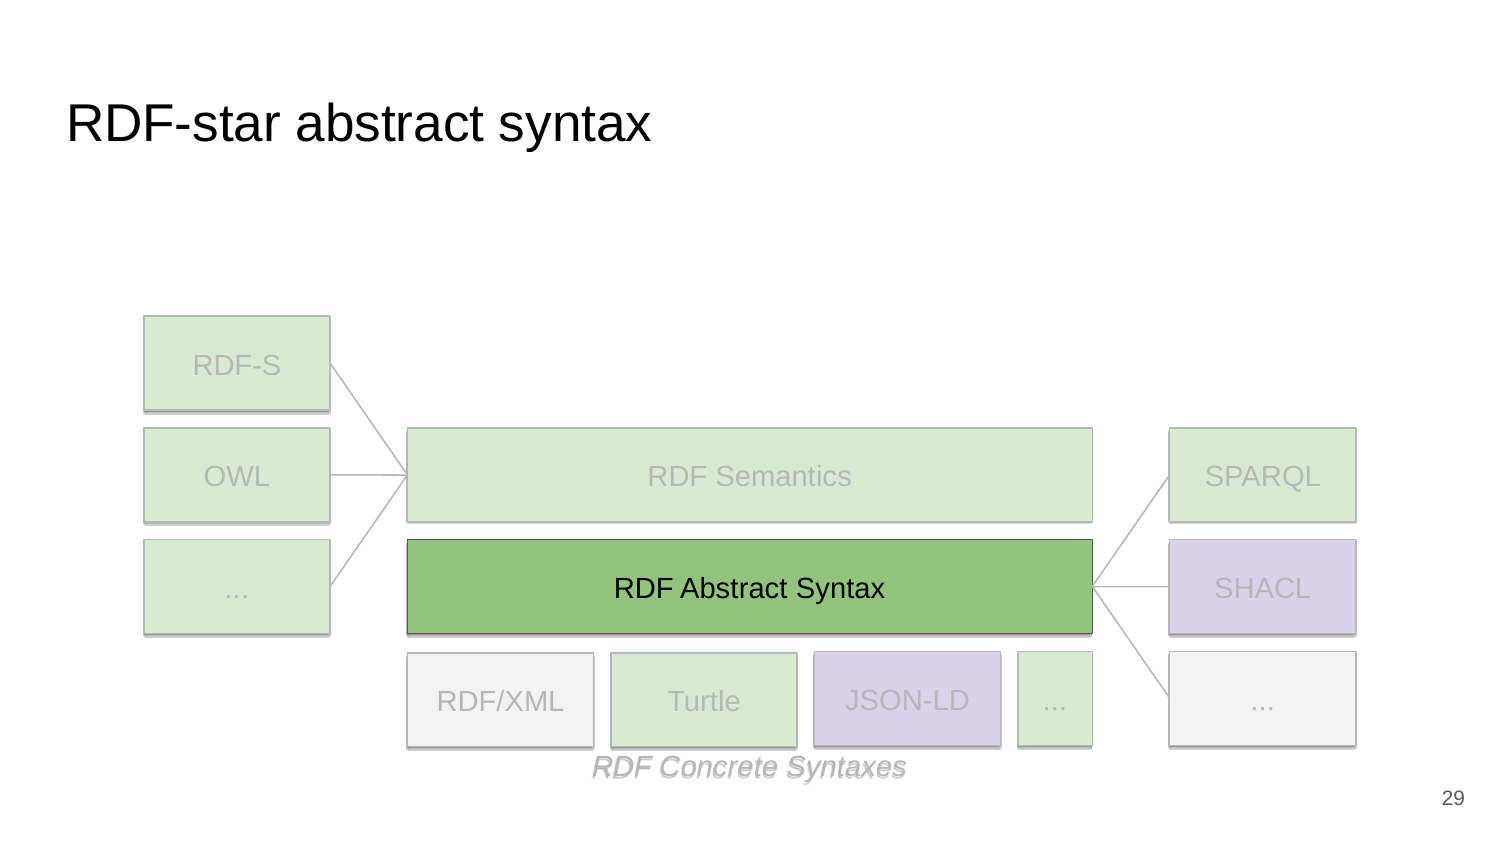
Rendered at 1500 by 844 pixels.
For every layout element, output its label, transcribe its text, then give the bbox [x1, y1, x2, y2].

slide_number <number> [1389, 764, 1480, 830]
text_box SHACL [1169, 539, 1356, 634]
text_box Turtle [610, 652, 798, 747]
text_box ... [143, 539, 331, 634]
text_box RDF/XML [407, 652, 594, 747]
text_box RDF Concrete Syntaxes [407, 732, 1093, 798]
text_box ... [1017, 651, 1093, 746]
text_box SPARQL [1169, 428, 1356, 522]
text_box RDF-S [143, 316, 331, 411]
text_box RDF Semantics [407, 428, 1093, 522]
text_box RDF Abstract Syntax [407, 539, 1093, 634]
text_box OWL [143, 427, 331, 522]
title RDF-star abstract syntax [51, 72, 1449, 167]
text_box ... [1169, 651, 1356, 746]
text_box JSON-LD [814, 651, 1001, 746]
